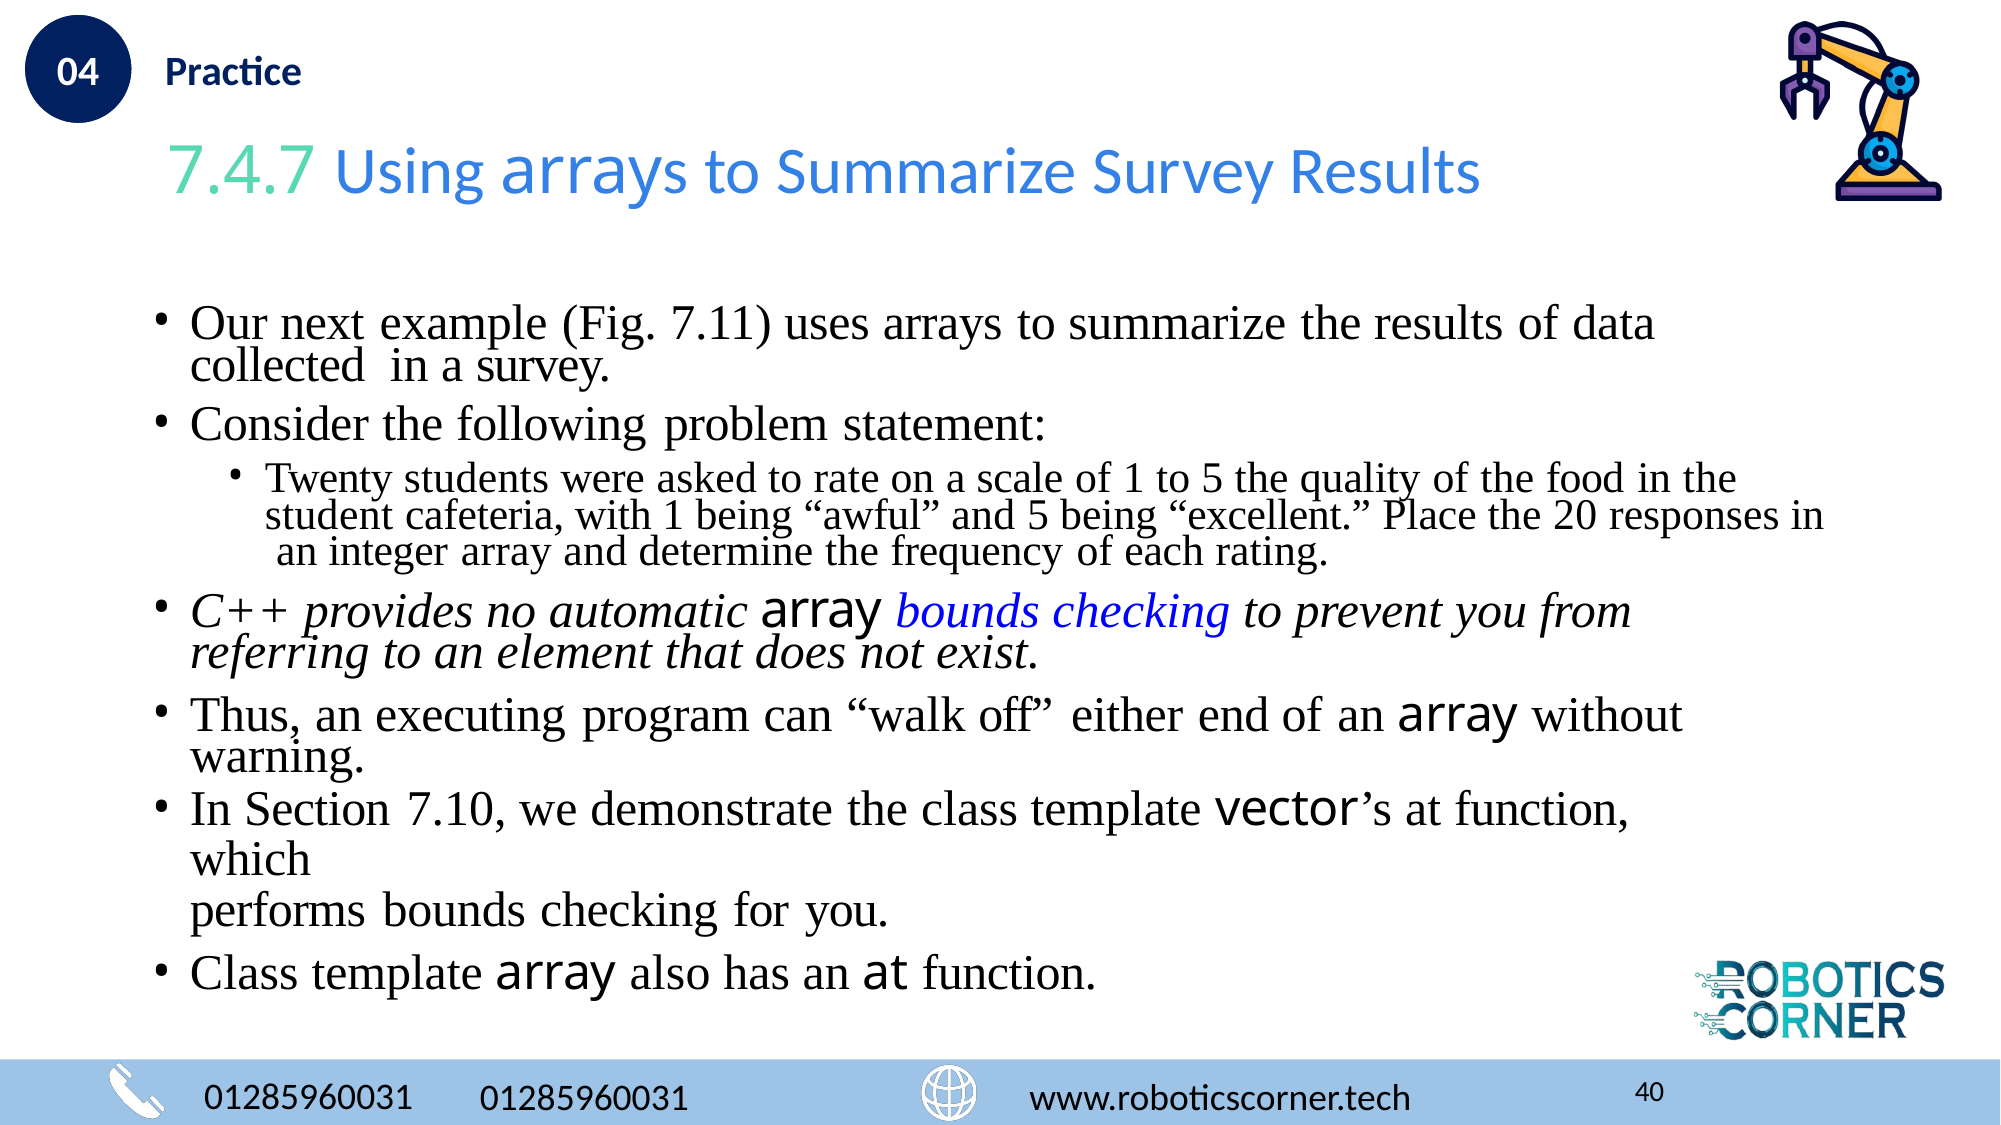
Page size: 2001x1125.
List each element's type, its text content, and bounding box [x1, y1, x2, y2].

picture [1680, 859, 1953, 1059]
picture [103, 1057, 170, 1124]
title 7.4.7 Using arrays to Summarize Survey Results [165, 125, 1691, 286]
text_box Our next example (Fig. 7.11) uses arrays to summarize the results of data collected in a survey. Consider the following problem statement: Twenty students were asked to rate on a scale of 1 to 5 the quality of the food in the student cafeteria, with 1 being “awful” and 5 being “excellent.” Place the 20 responses in an integer array and determine the frequency of each rating. C++ provides no automatic array bounds checking to prevent you from referring to an element that does not exist. Thus, an executing program can “walk off” either end of an array without warning. In Section 7.10, we demonstrate the class template vector’s at function, which performs bounds checking for you. Class template array also has an at function. [150, 286, 1844, 1000]
picture [1771, 21, 1950, 201]
text_box 04 [22, 12, 134, 126]
picture [915, 1059, 981, 1125]
text_box Practice [150, 36, 622, 101]
